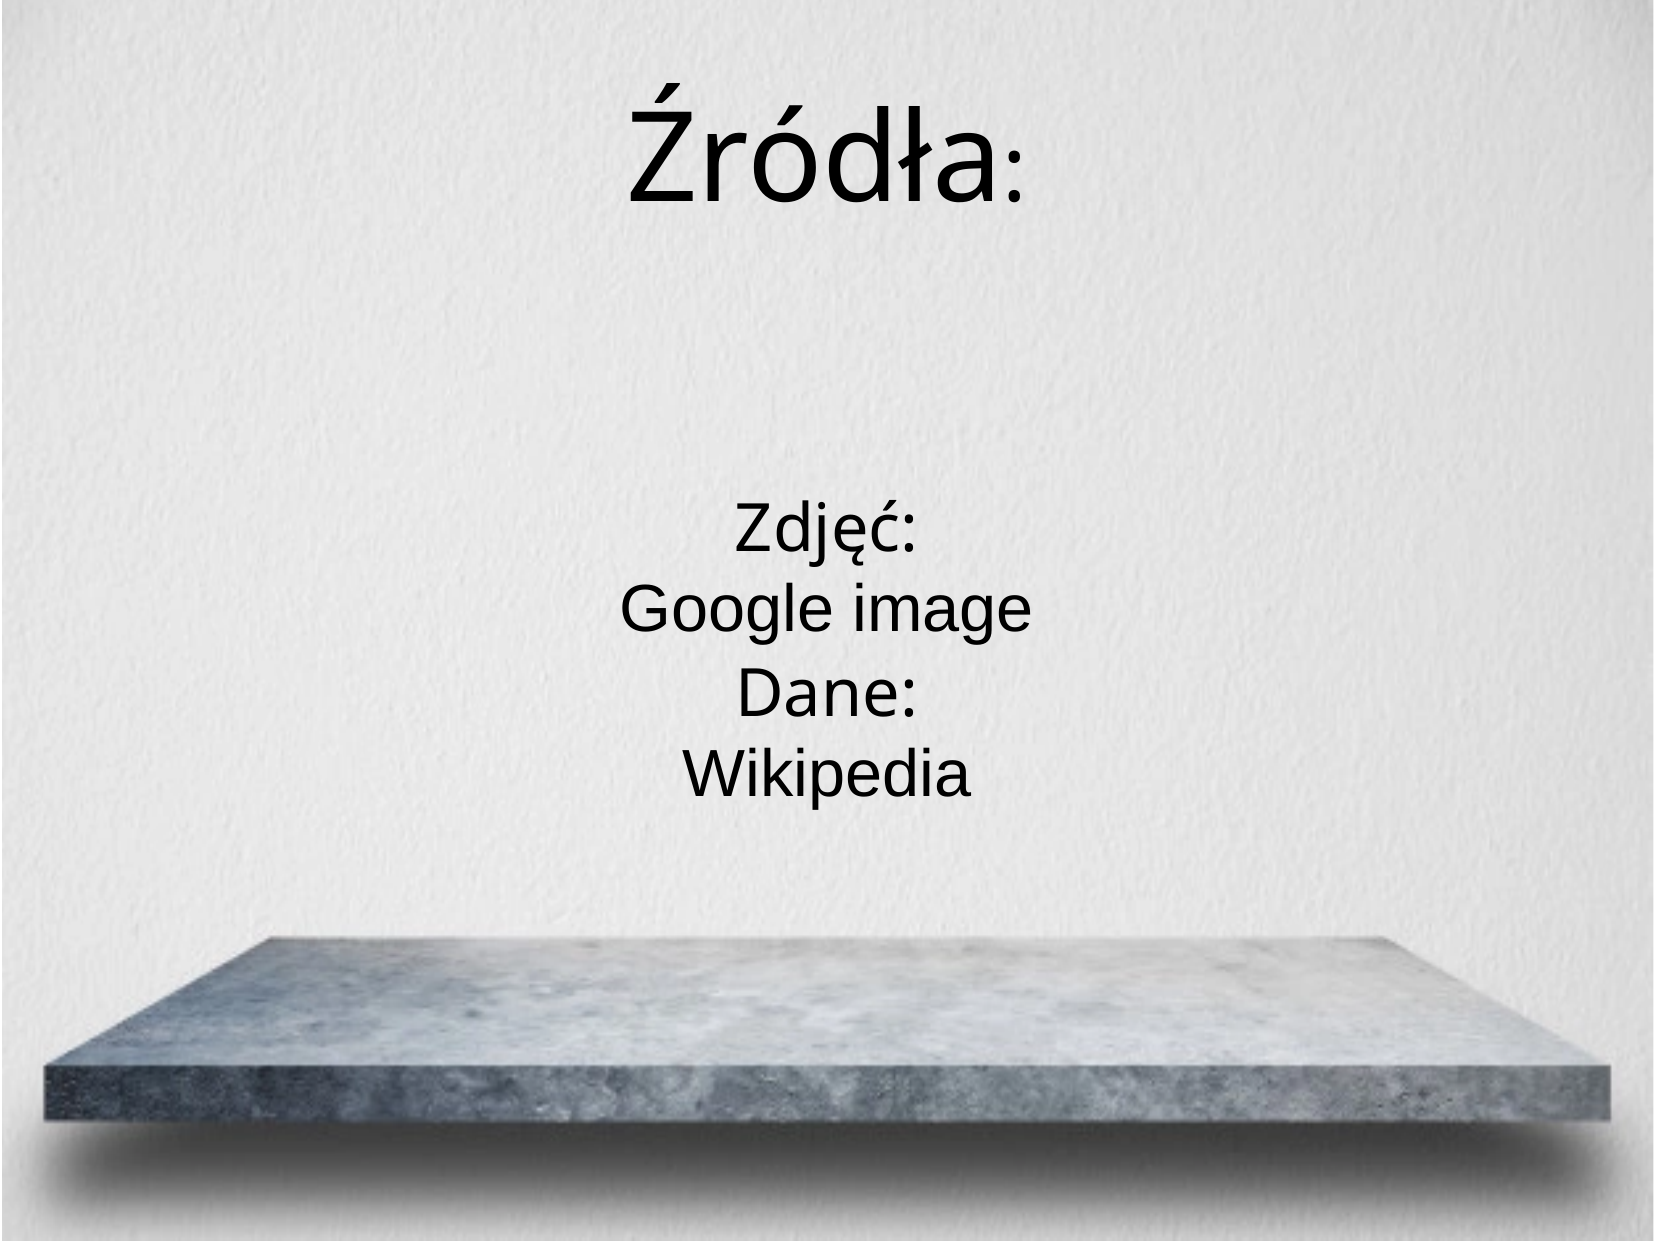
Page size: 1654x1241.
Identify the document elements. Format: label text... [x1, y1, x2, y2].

subtitle Zdjęć: Google image Dane: Wikipedia [82, 236, 1571, 1055]
title Źródła: [82, 49, 1571, 236]
picture [2, 0, 1654, 1241]
